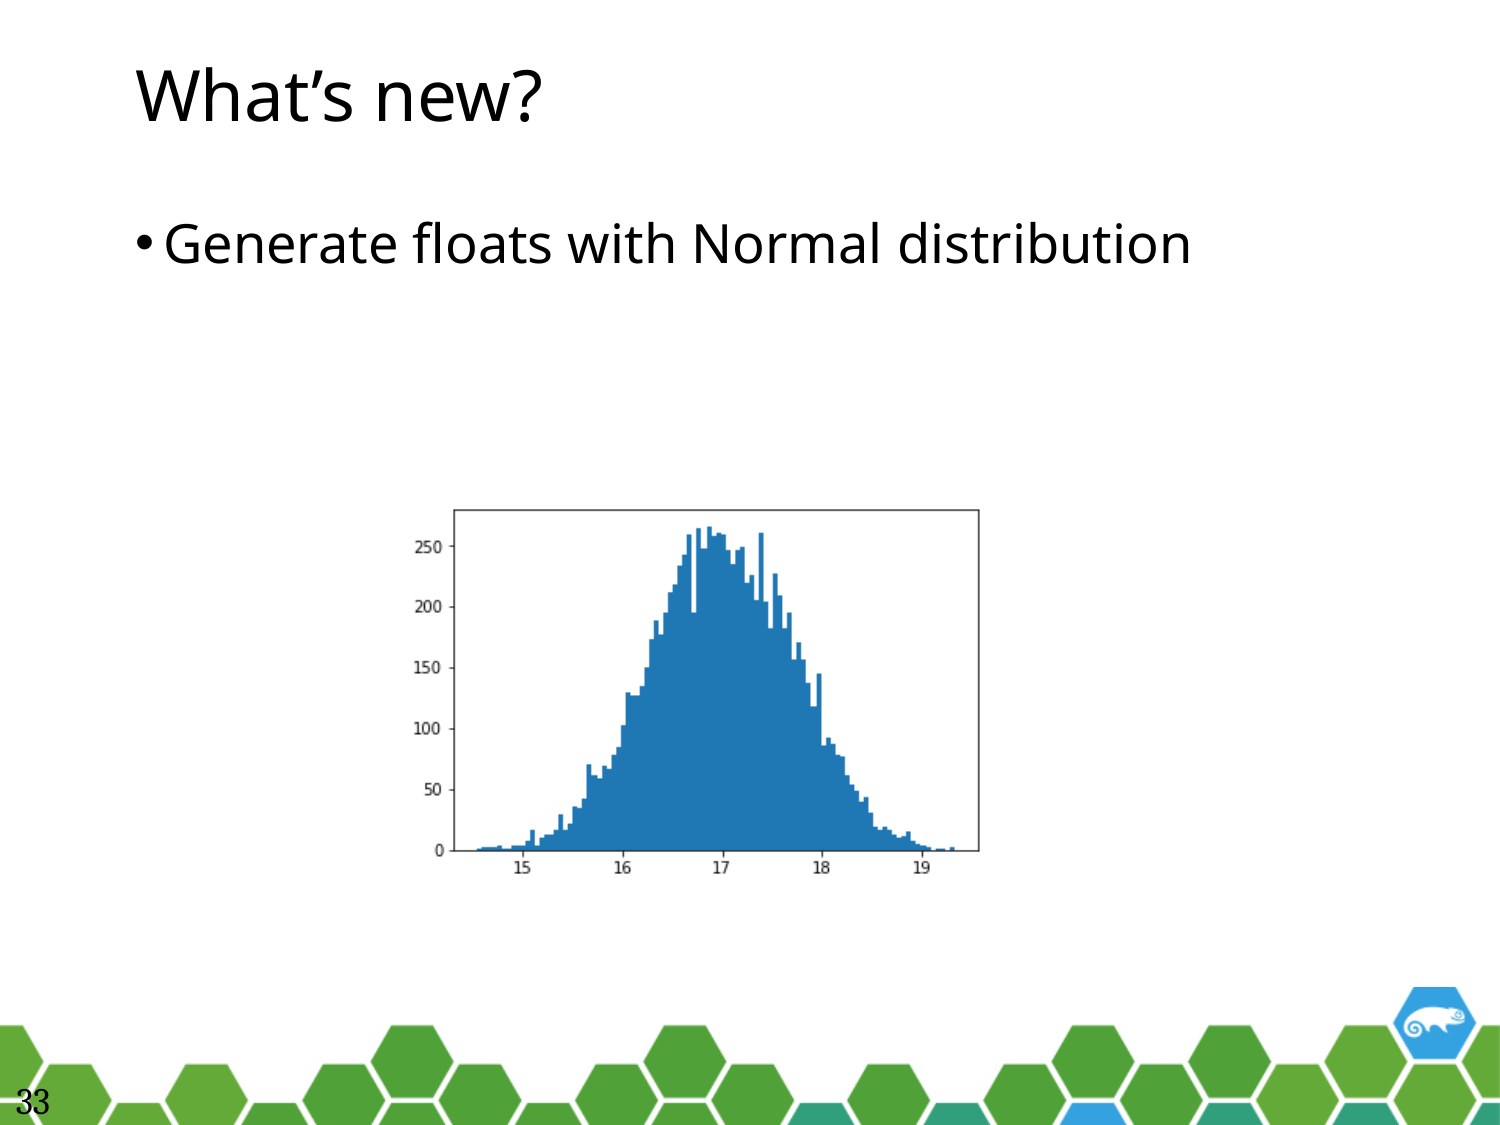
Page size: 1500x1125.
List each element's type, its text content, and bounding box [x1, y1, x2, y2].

text_box What’s new? [134, 12, 1371, 175]
picture [402, 494, 994, 888]
text_box Generate floats with Normal distribution [134, 208, 1371, 862]
picture [0, 987, 1500, 1125]
